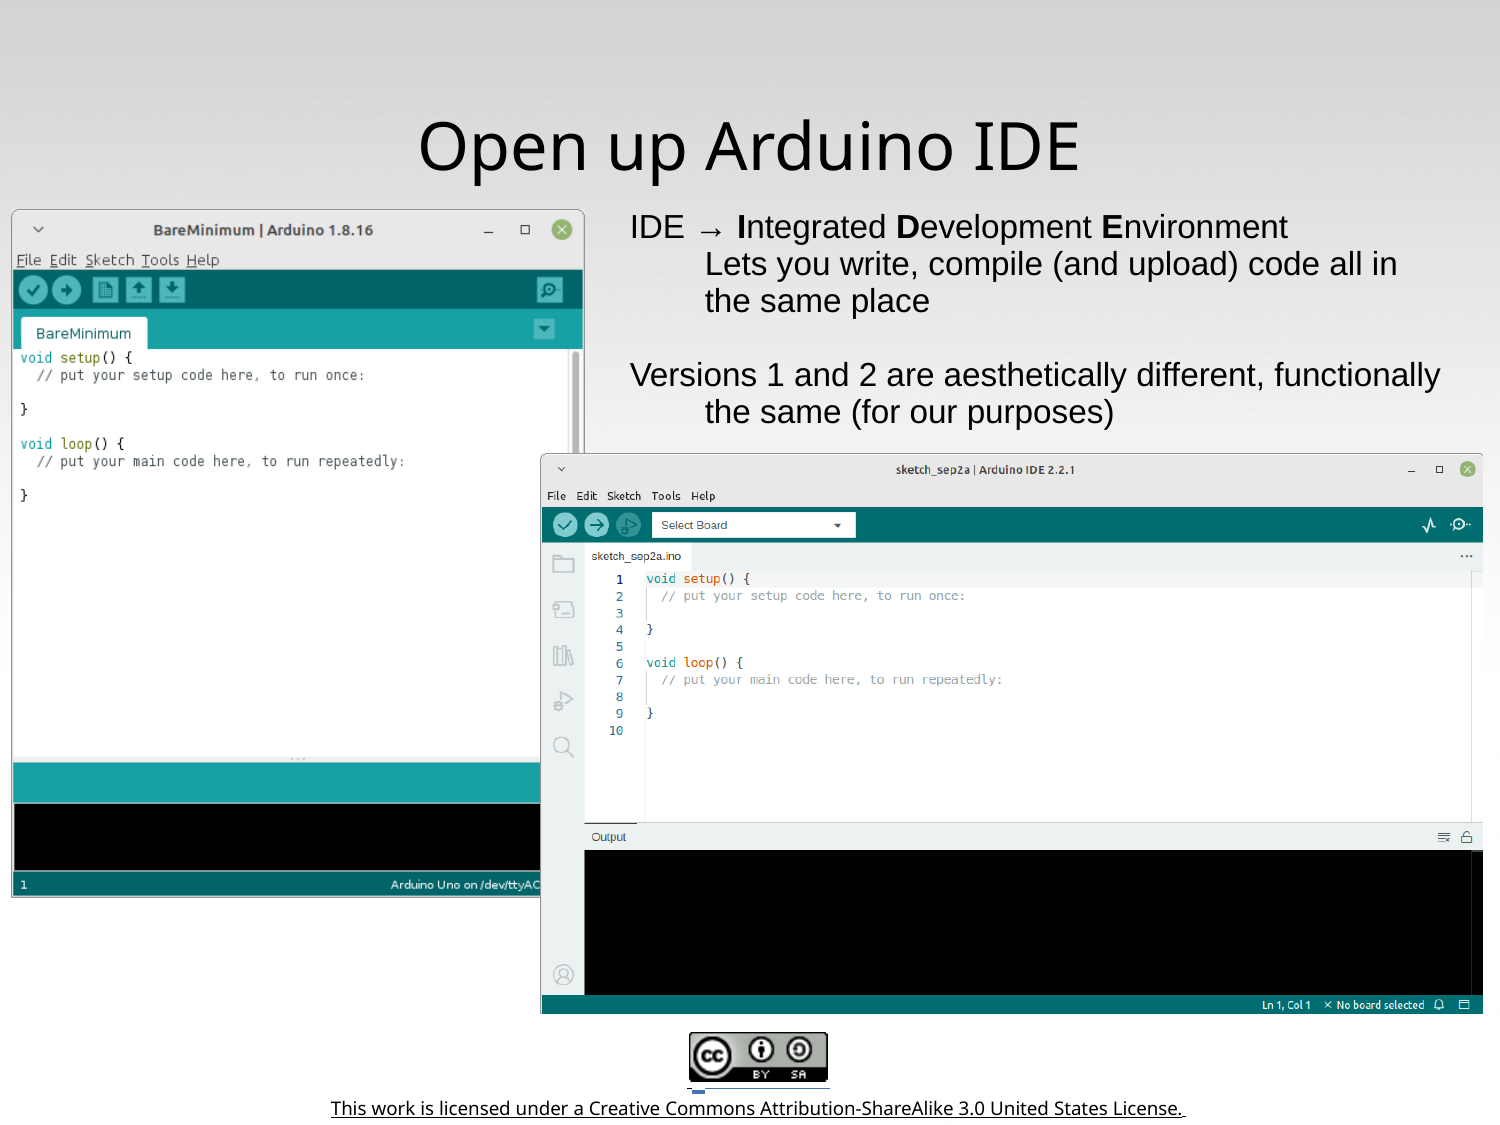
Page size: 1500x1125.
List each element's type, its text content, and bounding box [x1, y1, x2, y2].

text_box IDE → Integrated Development Environment Lets you write, compile (and upload) code all in the same place Versions 1 and 2 are aesthetically different, functionally the same (for our purposes) [615, 201, 1471, 439]
picture [0, 0, 1500, 1125]
title Open up Arduino IDE [112, 50, 1388, 238]
